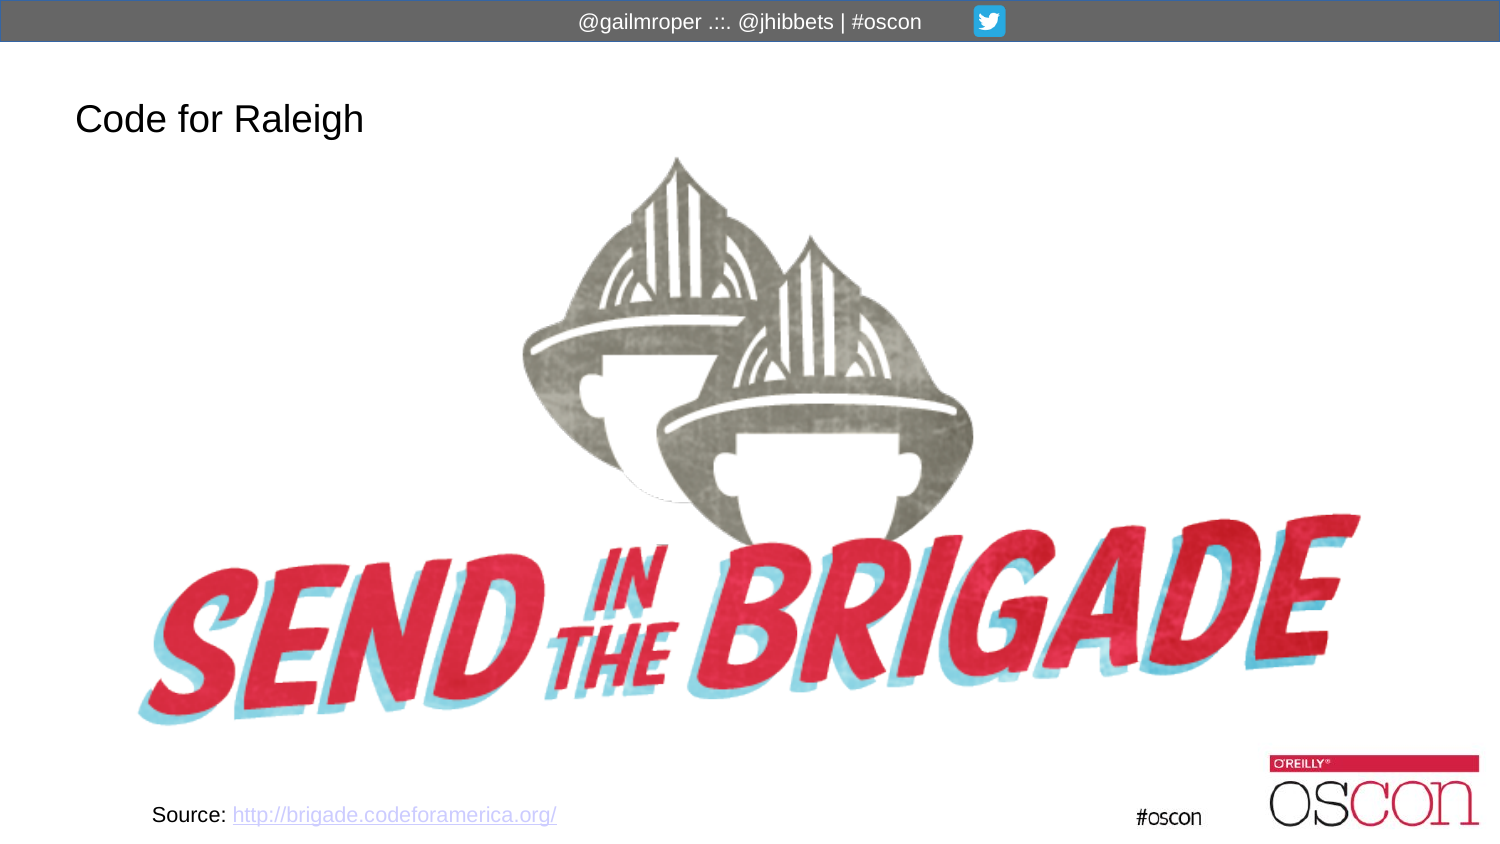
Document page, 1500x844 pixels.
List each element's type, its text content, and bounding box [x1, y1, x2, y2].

picture [1, 1, 1499, 41]
title Code for Raleigh [75, 33, 1425, 175]
text_box Source: http://brigade.codeforamerica.org/ [146, 799, 425, 821]
picture [0, 42, 1500, 844]
